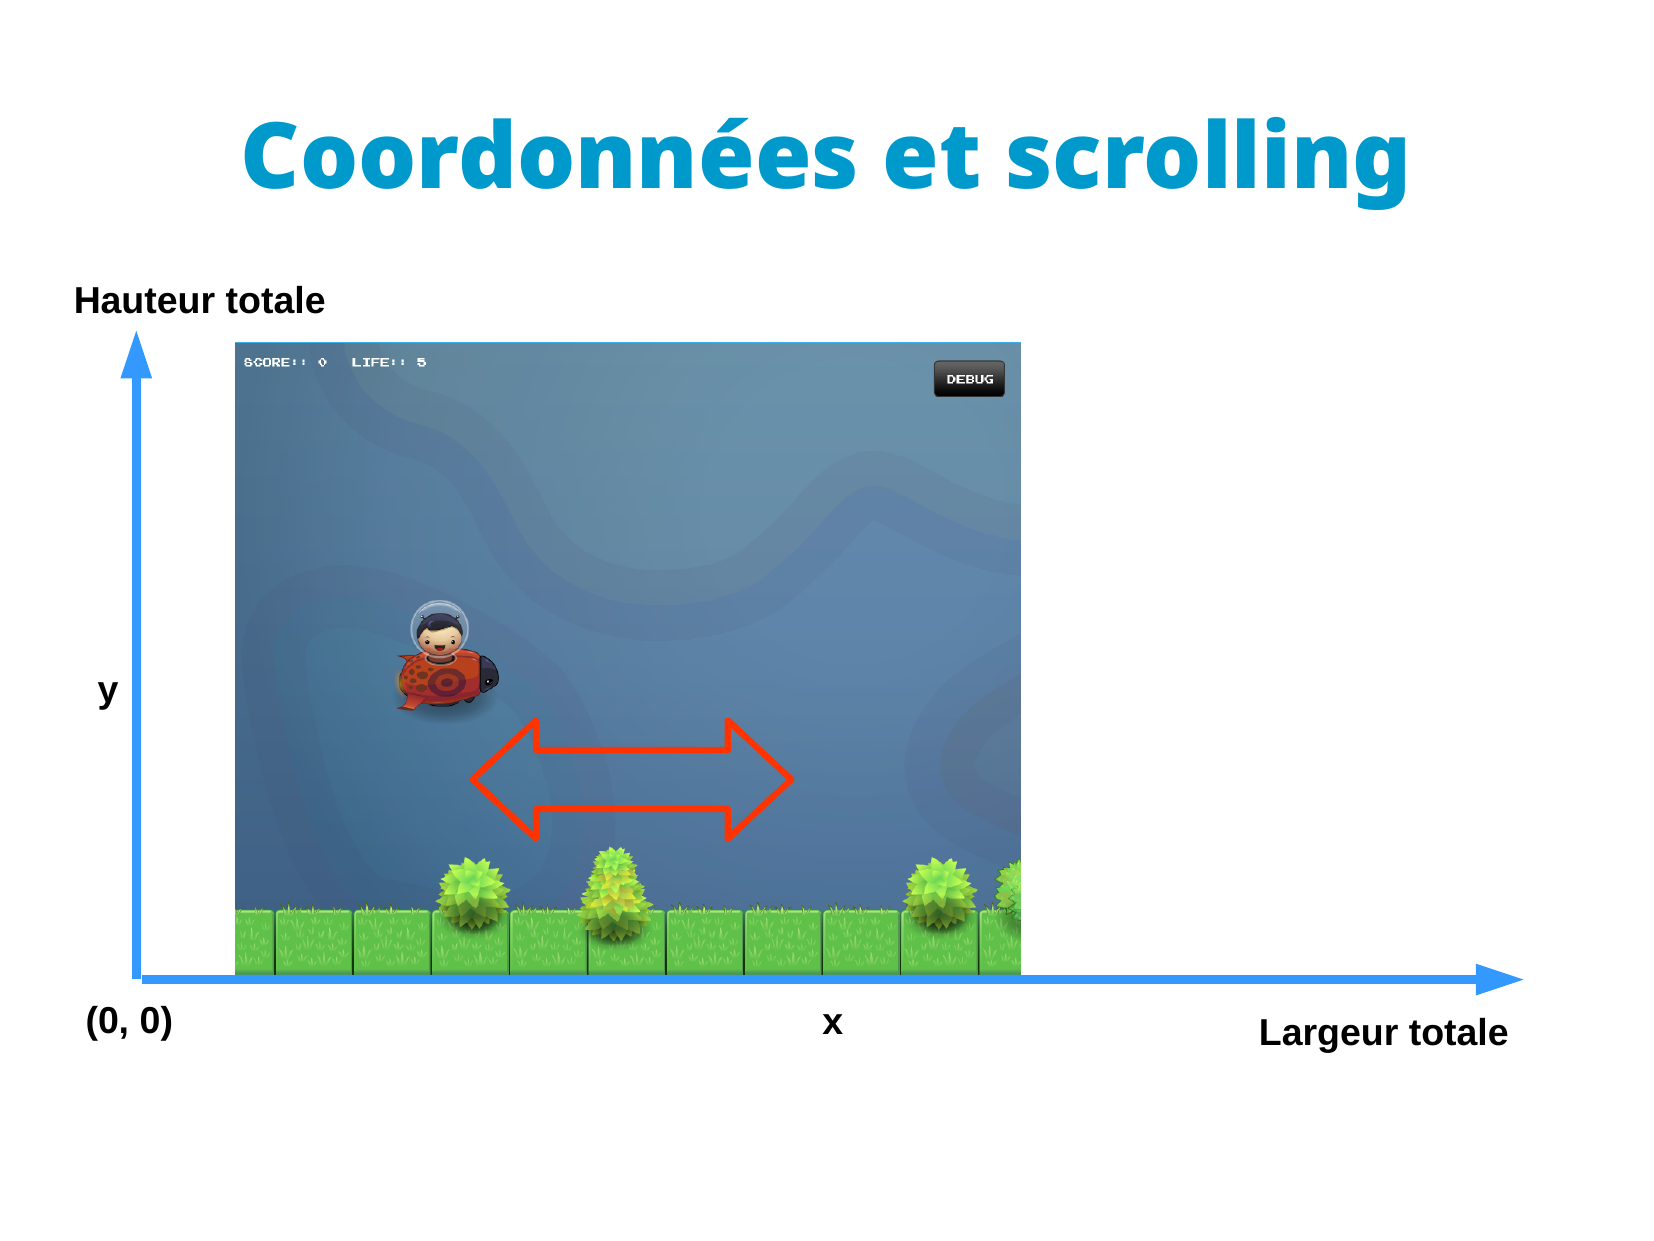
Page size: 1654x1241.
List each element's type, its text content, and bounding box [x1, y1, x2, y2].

text_box y [82, 661, 130, 745]
text_box (0, 0) [70, 992, 189, 1052]
title Coordonnées et scrolling [82, 49, 1571, 257]
picture [235, 342, 1021, 975]
text_box Largeur totale [1228, 1003, 1524, 1063]
text_box Hauteur totale [59, 271, 390, 331]
